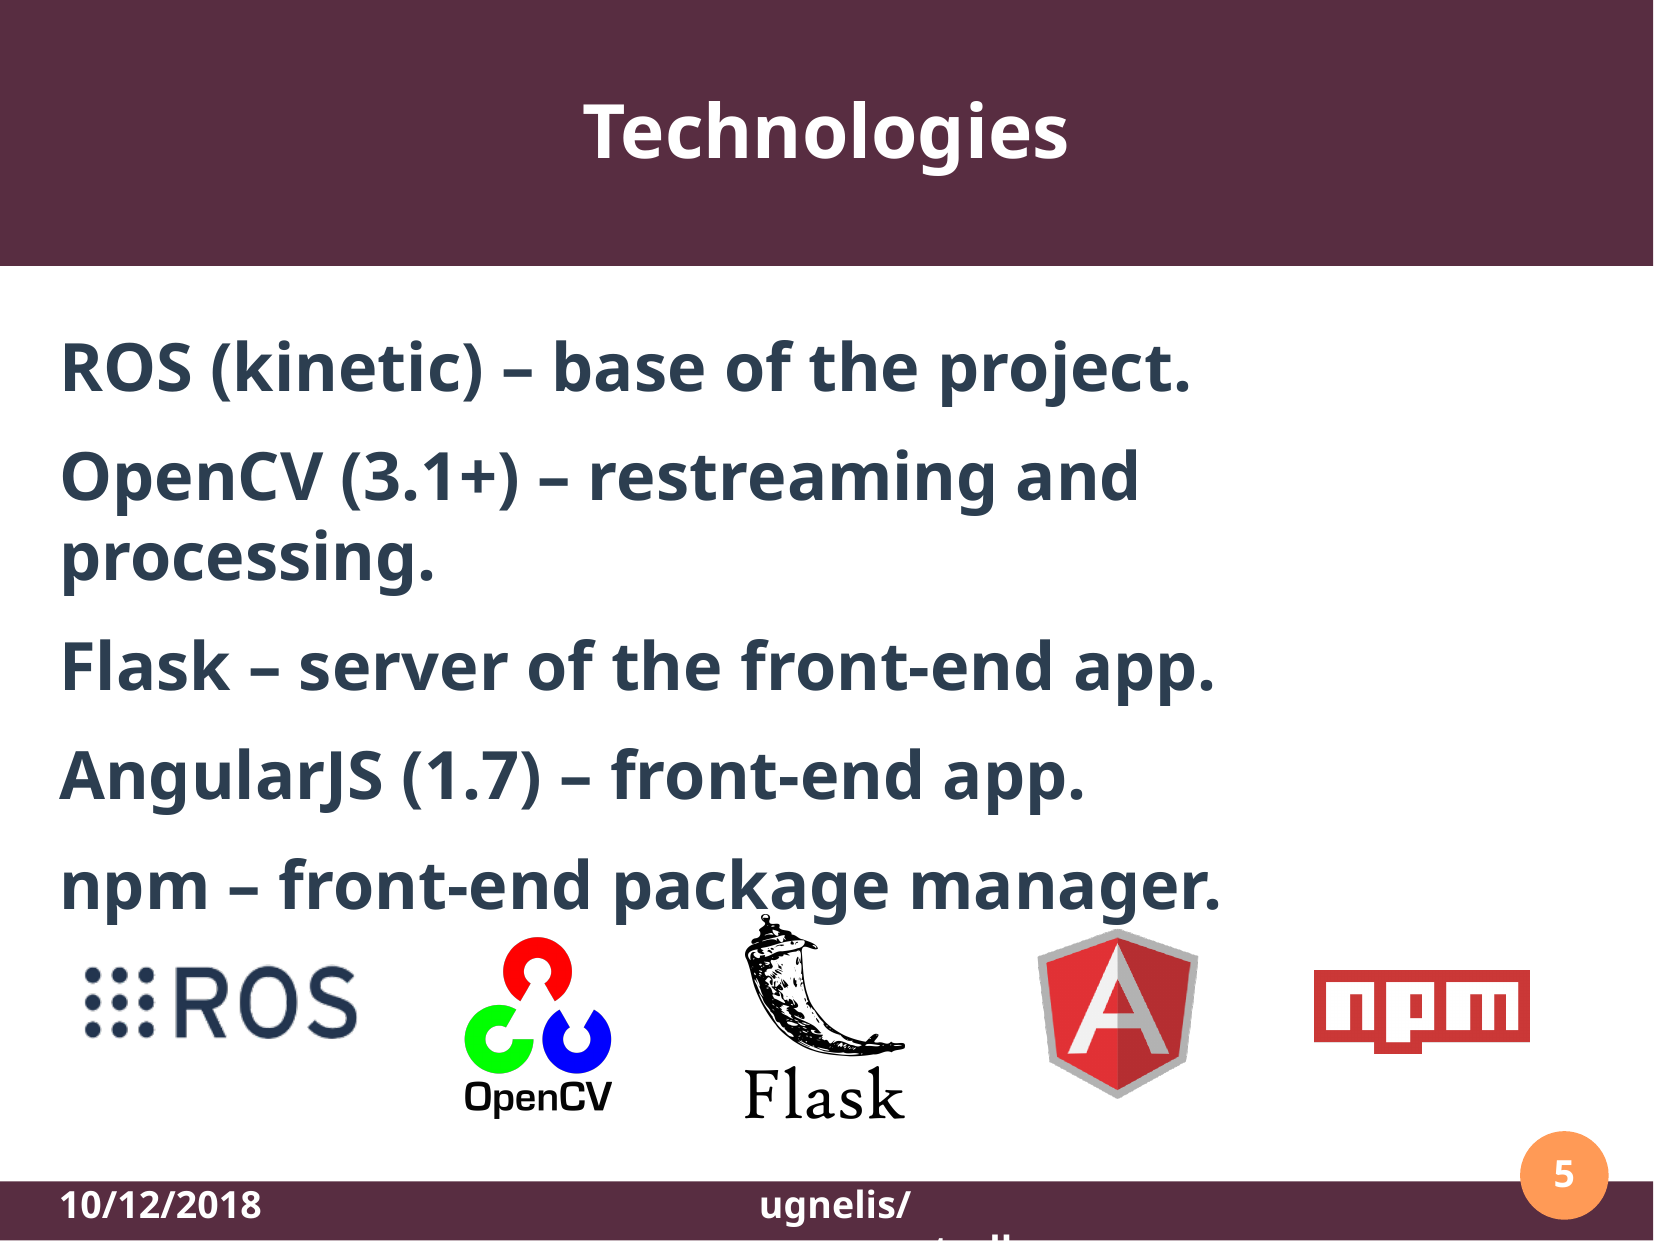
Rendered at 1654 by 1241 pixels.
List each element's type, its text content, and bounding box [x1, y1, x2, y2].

footer ugnelis/ros_cameras_controller [560, 1181, 1111, 1241]
slide_number <number> [1505, 1116, 1624, 1235]
picture [464, 937, 612, 1119]
picture [84, 959, 358, 1047]
title Technologies [58, 49, 1594, 207]
picture [1031, 926, 1206, 1107]
picture [745, 914, 905, 1119]
slide_number 10/12/2018 [58, 1181, 532, 1241]
list ROS (kinetic) – base of the project. OpenCV (3.1+) – restreaming and processing. Flask – server of the front-end app. AngularJS (1.7) – front-end app. npm – front-end package manager. [59, 324, 1481, 1152]
picture [1314, 970, 1530, 1054]
